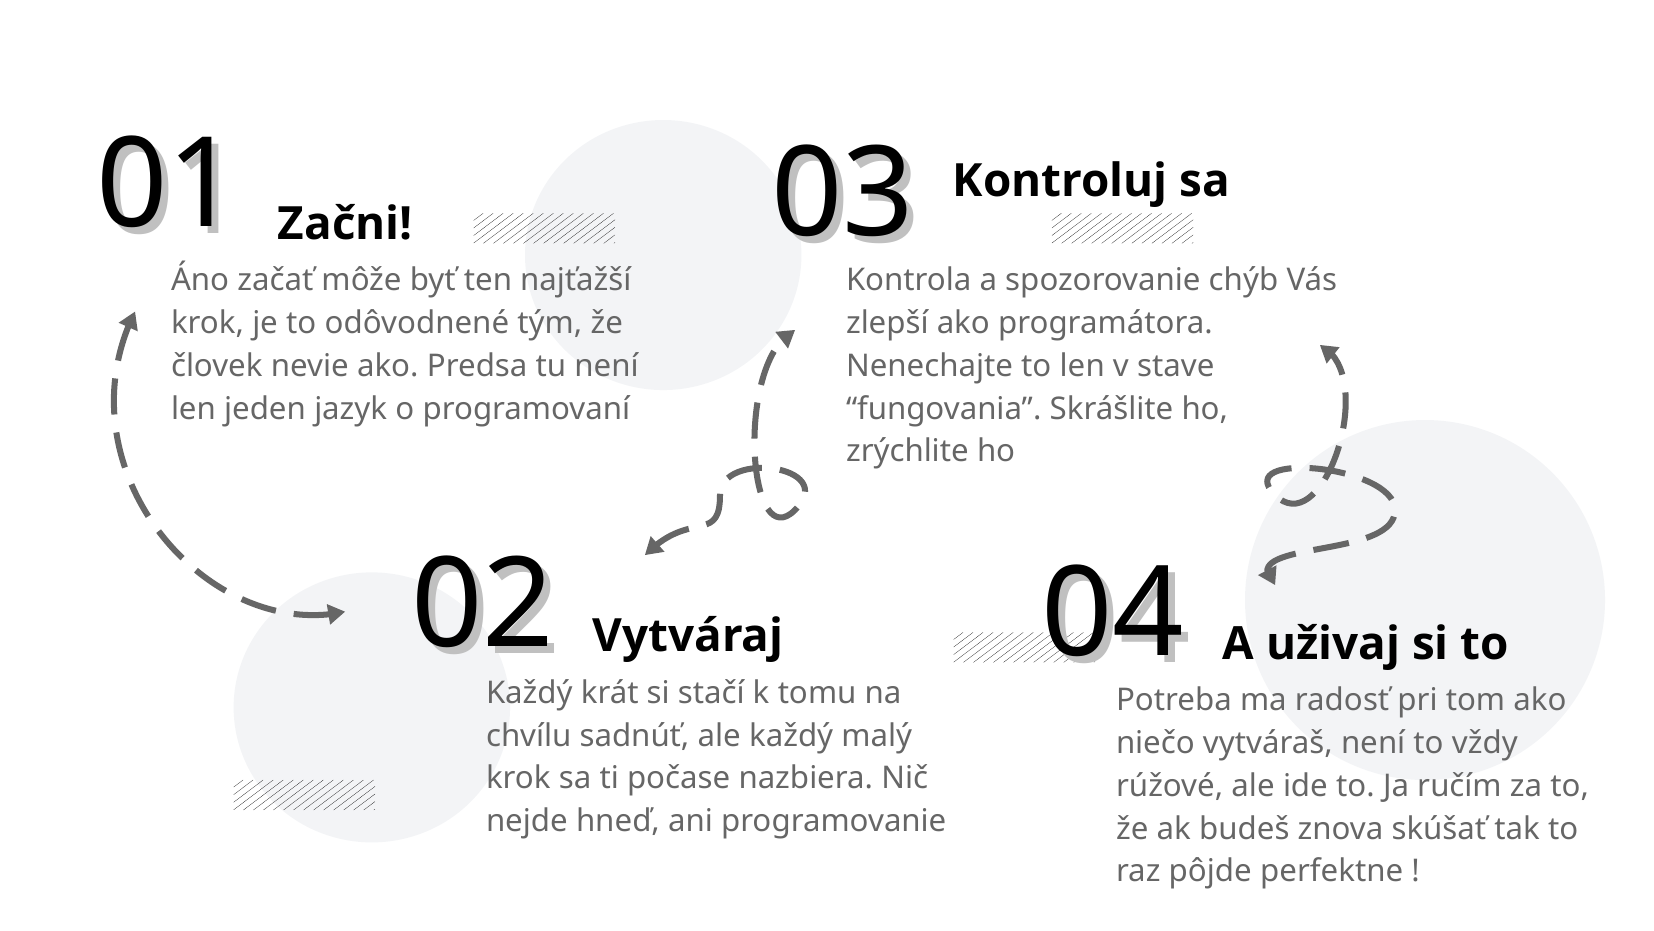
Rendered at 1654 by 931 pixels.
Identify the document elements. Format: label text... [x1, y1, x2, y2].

text_box Vytváraj [578, 595, 834, 673]
text_box Kontroluj sa [938, 140, 1276, 281]
text_box 01 [81, 85, 262, 271]
text_box 04 [1026, 514, 1207, 701]
text_box Každý krát si stačí k tomu na chvílu sadnúť, ale každý malý krok sa ti počase nazbiera. Nič nejde hneď, ani programovanie [471, 662, 997, 849]
text_box 02 [396, 505, 577, 691]
text_box 03 [756, 94, 937, 281]
text_box Potreba ma radosť pri tom ako niečo vytváraš, není to vždy rúžové, ale ide to. Ja ručím za to, že ak budeš znova skúšať tak to raz pôjde perfektne ! [1101, 670, 1627, 899]
text_box Začni! [263, 182, 519, 261]
text_box Kontrola a spozorovanie chýb Vás zlepší ako programátora. Nenechajte to len v stave “fungovania”. Skrášlite ho, zrýchlite ho [831, 250, 1357, 479]
text_box Áno začať môže byť ten najťažší krok, je to odôvodnené tým, že človek nevie ako. Predsa tu není len jeden jazyk o programovaní [156, 250, 682, 436]
text_box A uživaj si to [1208, 602, 1576, 743]
